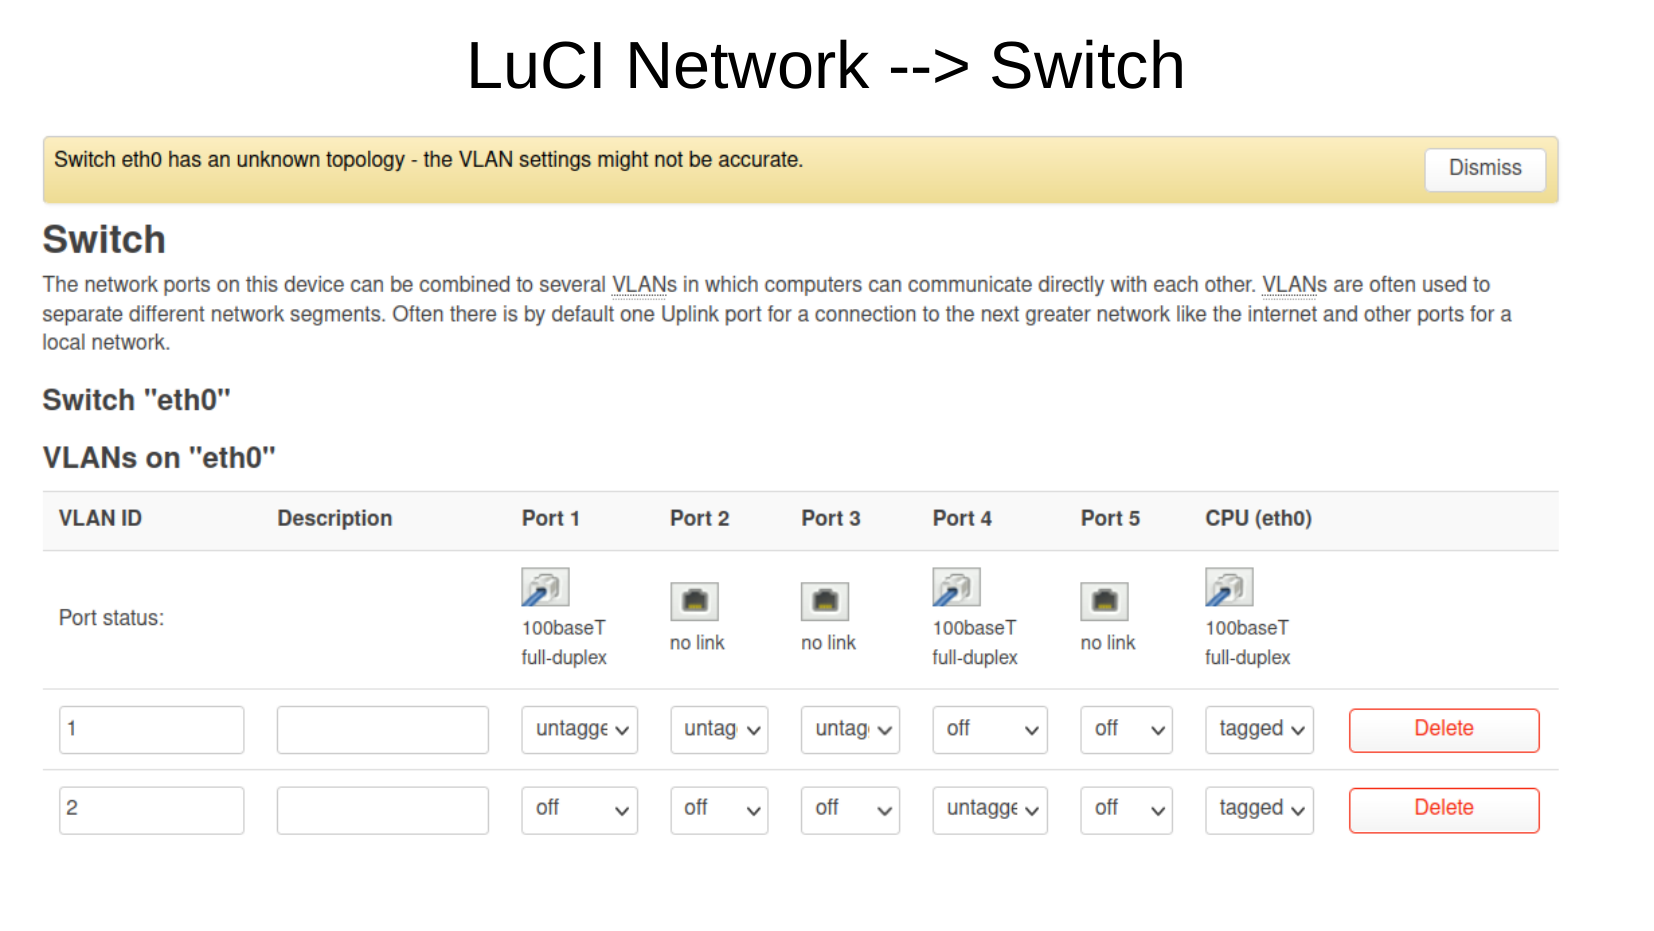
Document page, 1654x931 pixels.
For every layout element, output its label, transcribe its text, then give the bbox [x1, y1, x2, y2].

title LuCI Network --> Switch [82, 28, 1571, 104]
picture [23, 120, 1571, 875]
